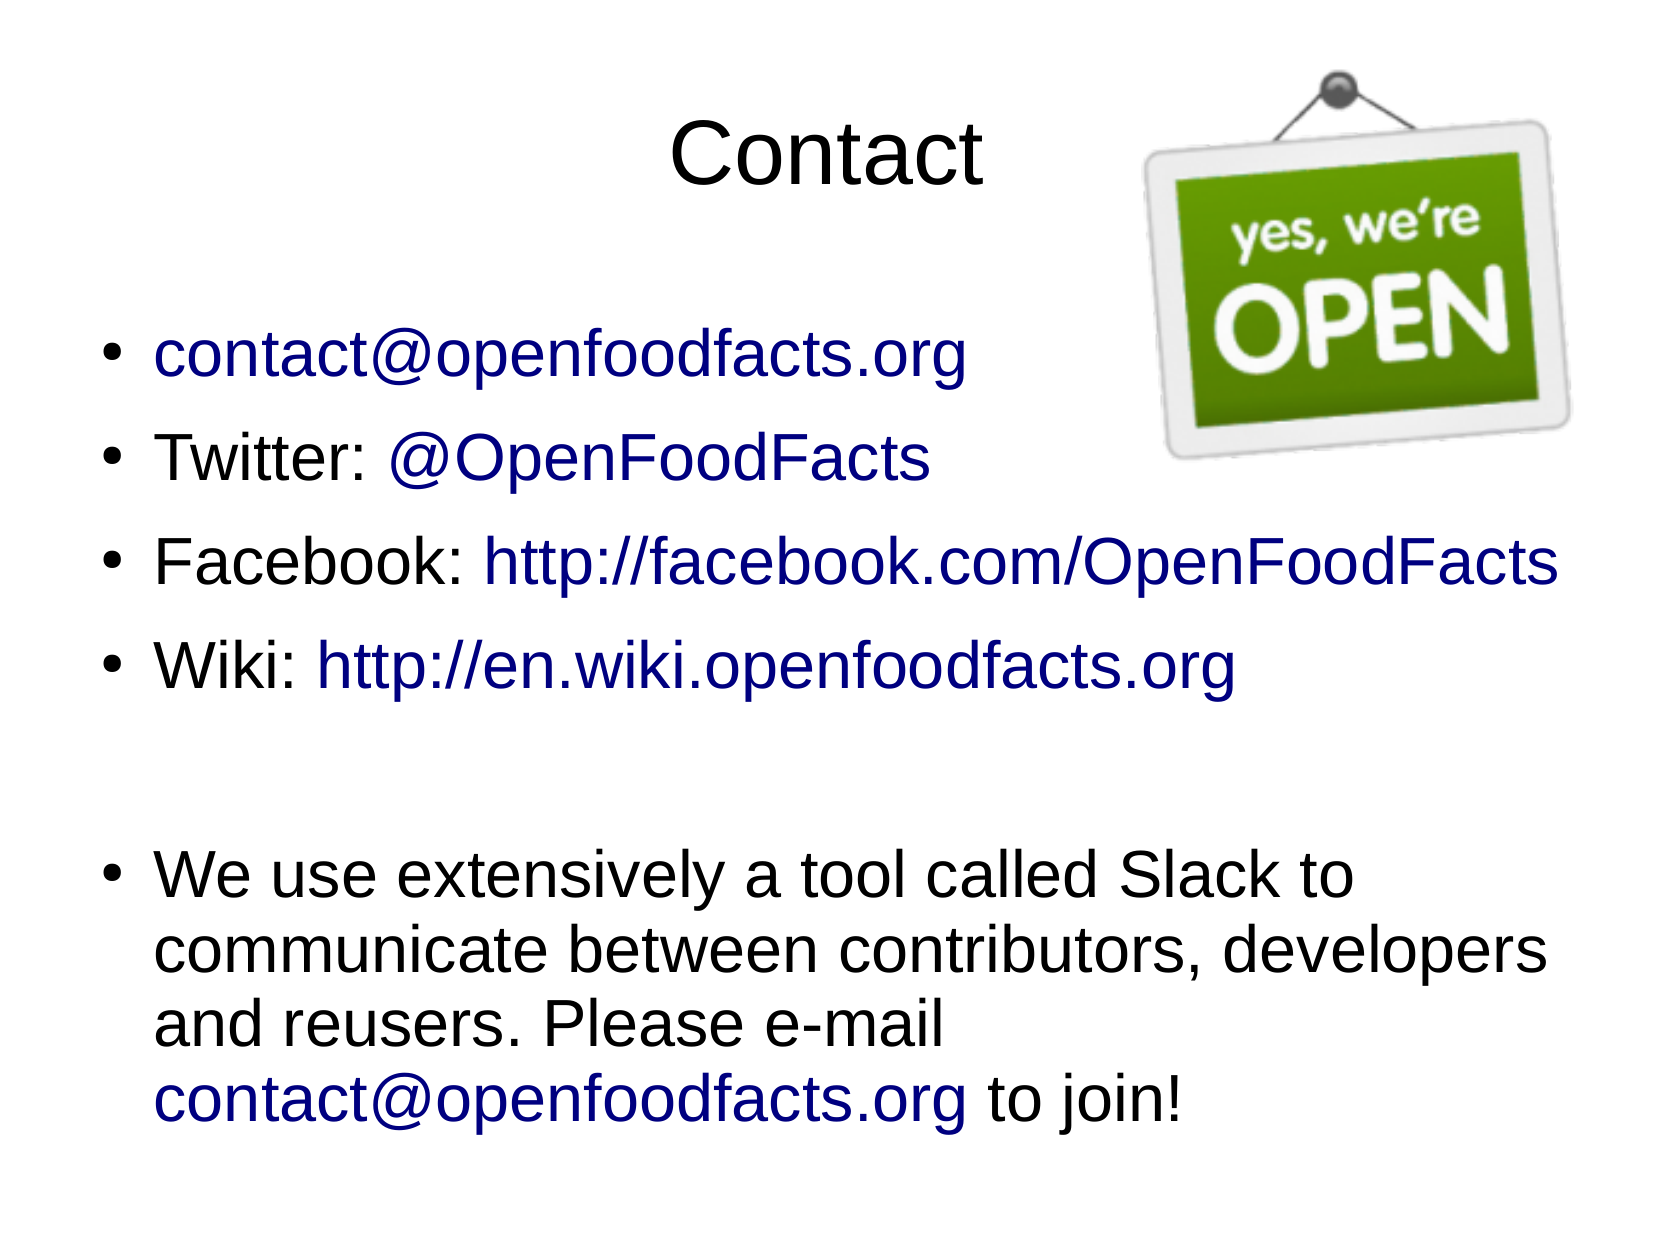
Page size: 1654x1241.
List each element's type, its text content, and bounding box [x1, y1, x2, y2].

list contact@openfoodfacts.org Twitter: @OpenFoodFacts Facebook: http://facebook.com/OpenFoodFacts Wiki: http://en.wiki.openfoodfacts.org We use extensively a tool called Slack to communicate between contributors, developers and reusers. Please e-mail contact@openfoodfacts.org to join! [82, 211, 1571, 1241]
title Contact [82, 49, 1140, 211]
picture [1140, 49, 1576, 485]
